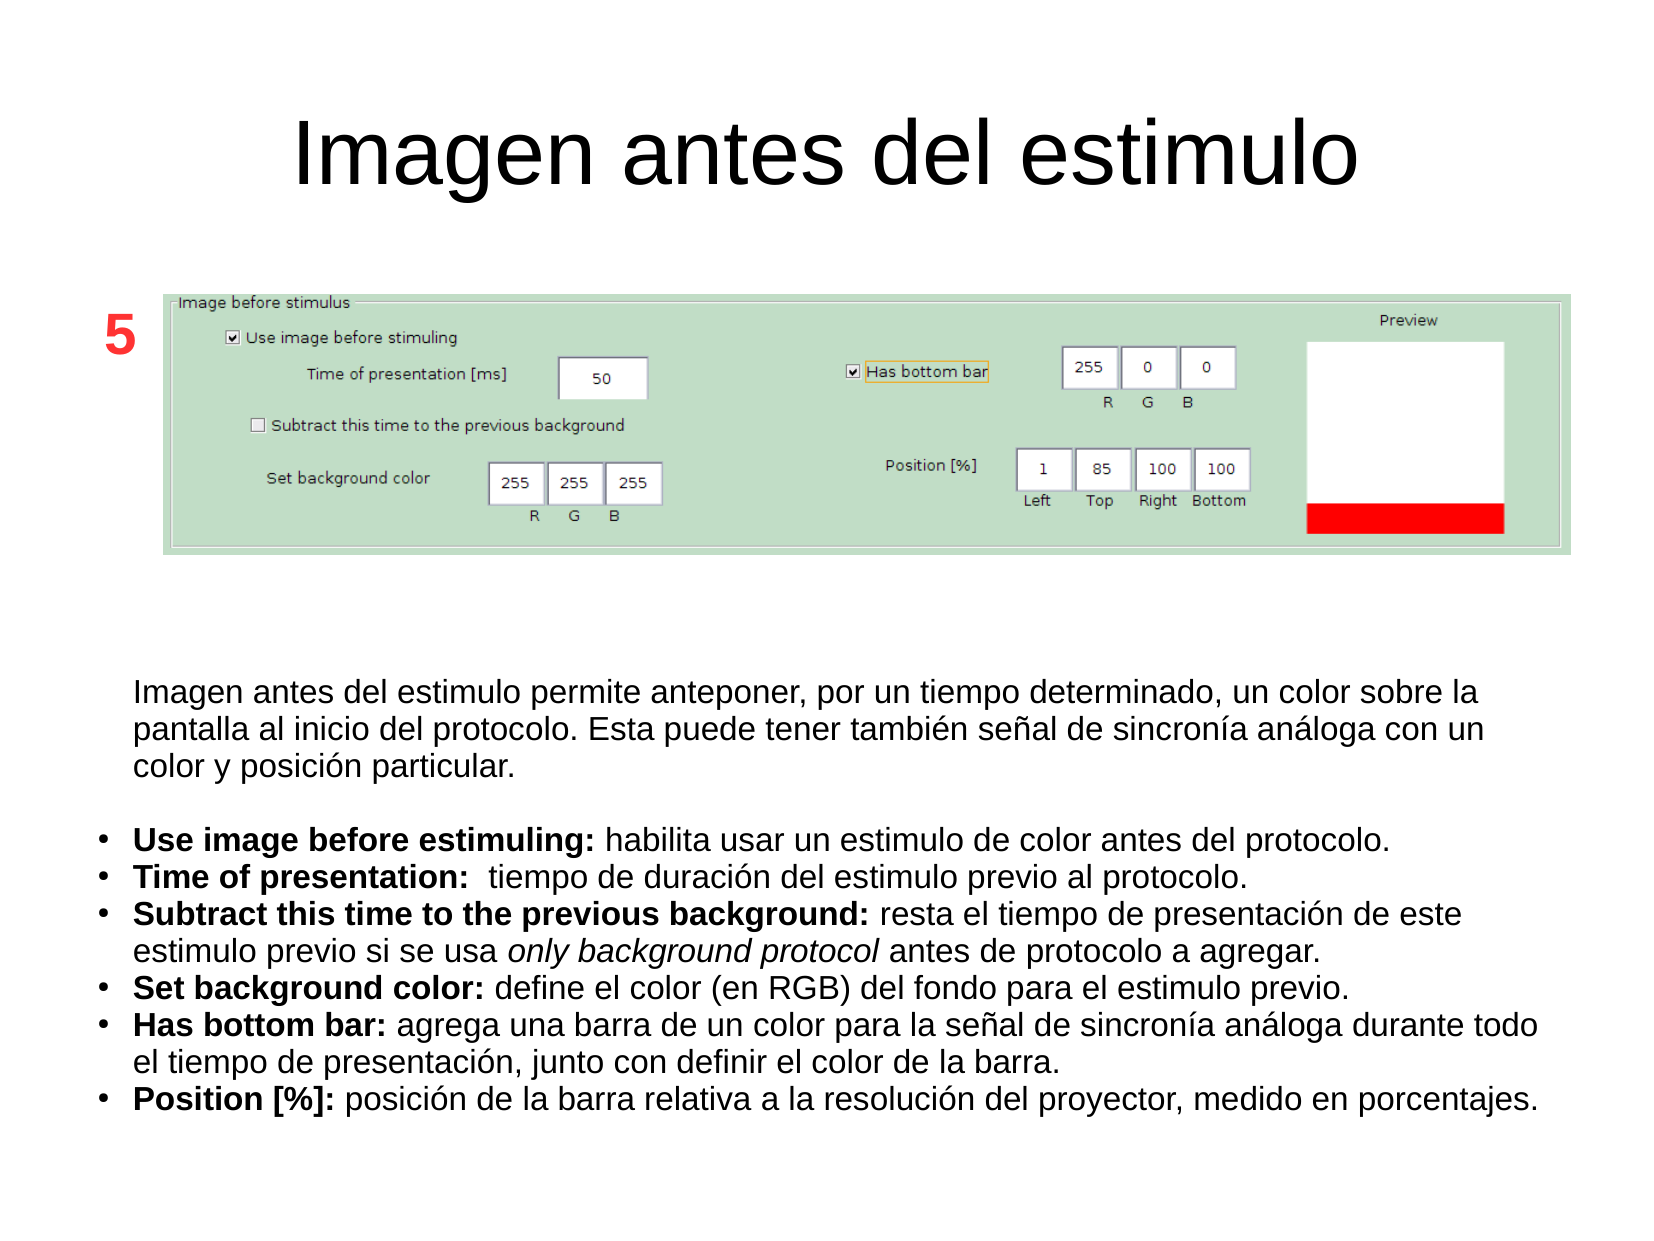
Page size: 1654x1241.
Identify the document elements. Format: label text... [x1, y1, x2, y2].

picture [163, 294, 1571, 556]
title Imagen antes del estimulo [82, 49, 1571, 257]
text_box Imagen antes del estimulo permite anteponer, por un tiempo determinado, un color sobre la pantalla al inicio del protocolo. Esta puede tener también señal de sincronía análoga con un color y posición particular. Use image before estimuling: habilita usar un estimulo de color antes del protocolo. Time of presentation: tiempo de duración del estimulo previo al protocolo. Subtract this time to the previous background: resta el tiempo de presentación de este estimulo previo si se usa only background protocol antes de protocolo a agregar. Set background color: define el color (en RGB) del fondo para el estimulo previo. Has bottom bar: agrega una barra de un color para la señal de sincronía análoga durante todo el tiempo de presentación, junto con definir el color de la barra. Position [%]: posición de la barra relativa a la resolución del proyector, medido en porcentajes. [82, 665, 1576, 1131]
text_box 5 [90, 294, 151, 376]
